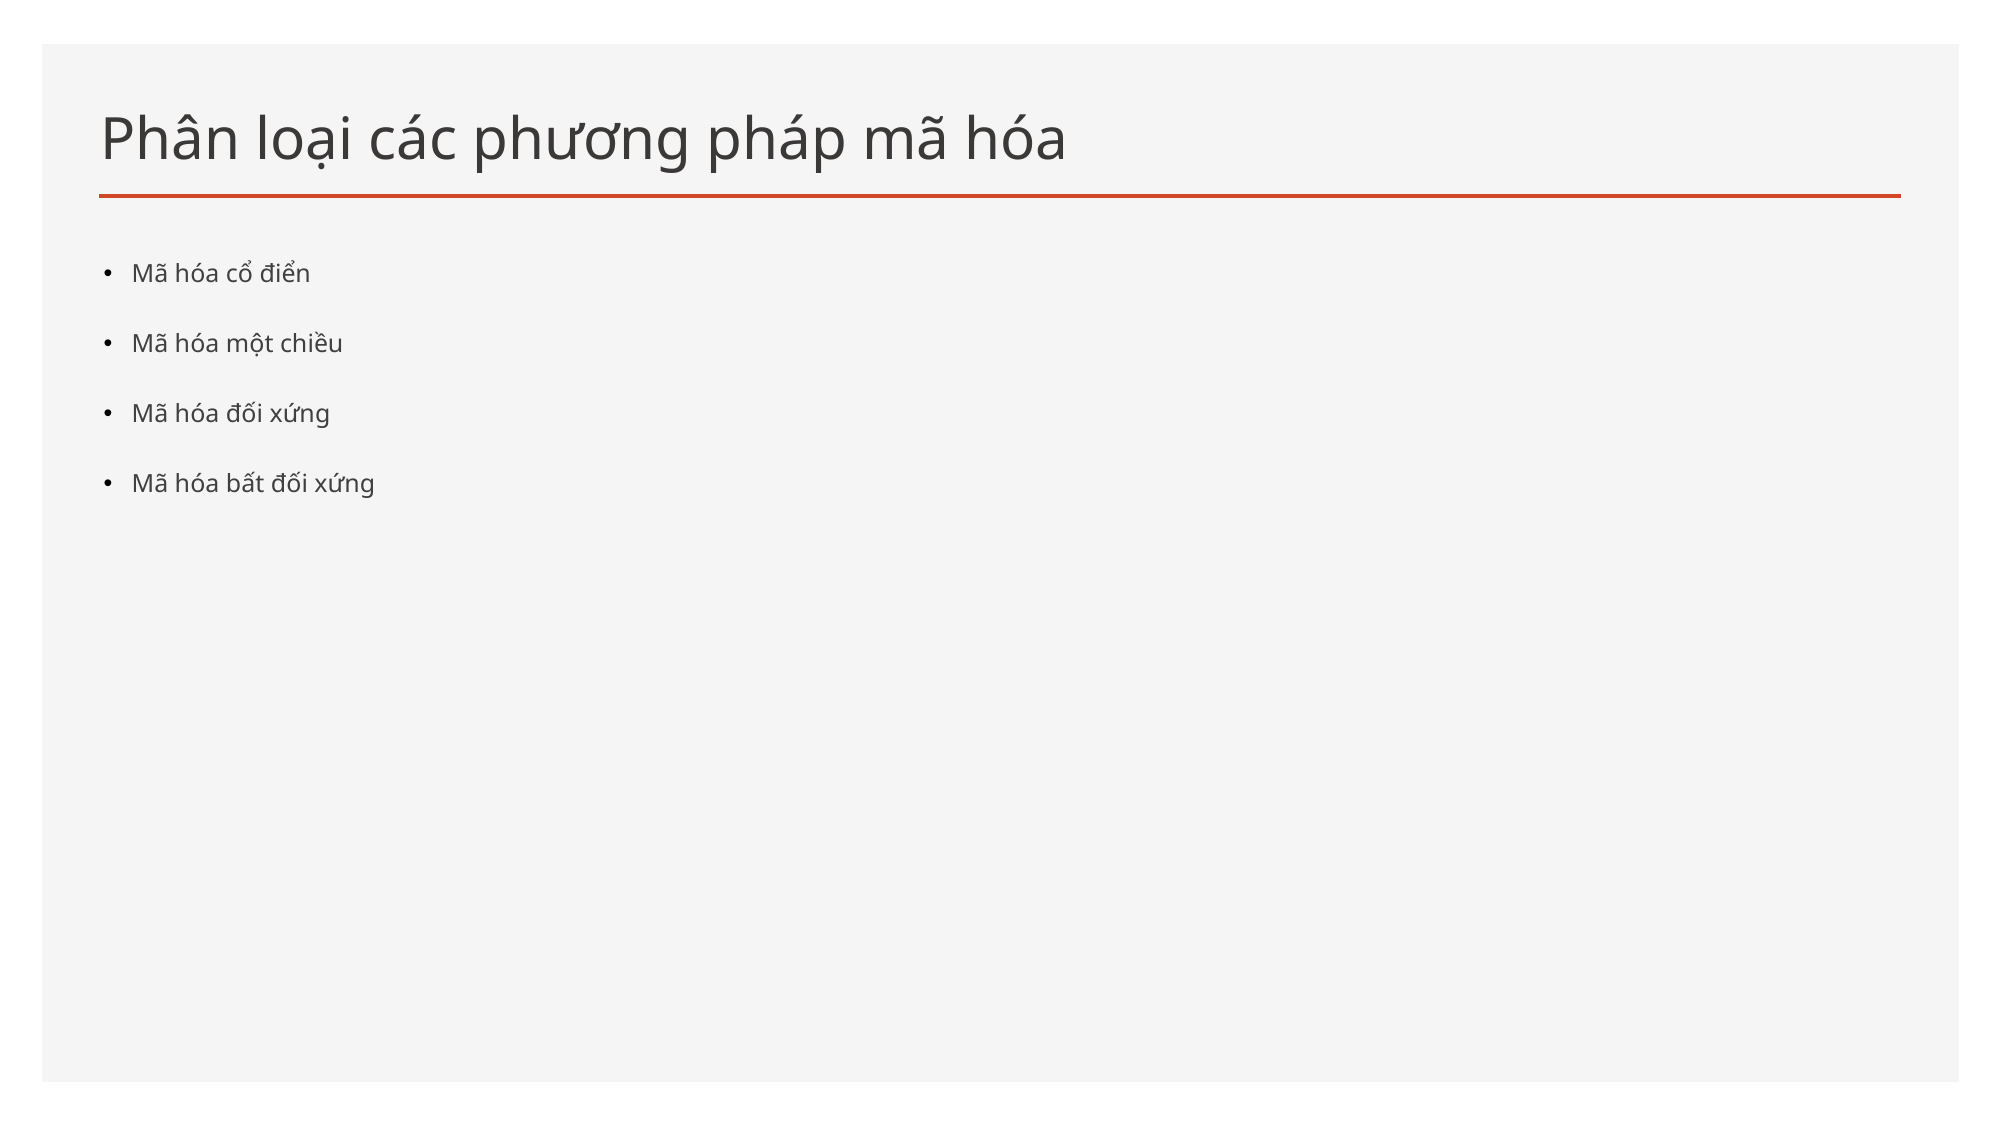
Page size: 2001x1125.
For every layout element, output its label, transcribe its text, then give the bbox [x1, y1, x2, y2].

list Mã hóa cổ điển Mã hóa một chiều Mã hóa đối xứng Mã hóa bất đối xứng [88, 235, 814, 889]
title Phân loại các phương pháp mã hóa [85, 73, 1214, 179]
